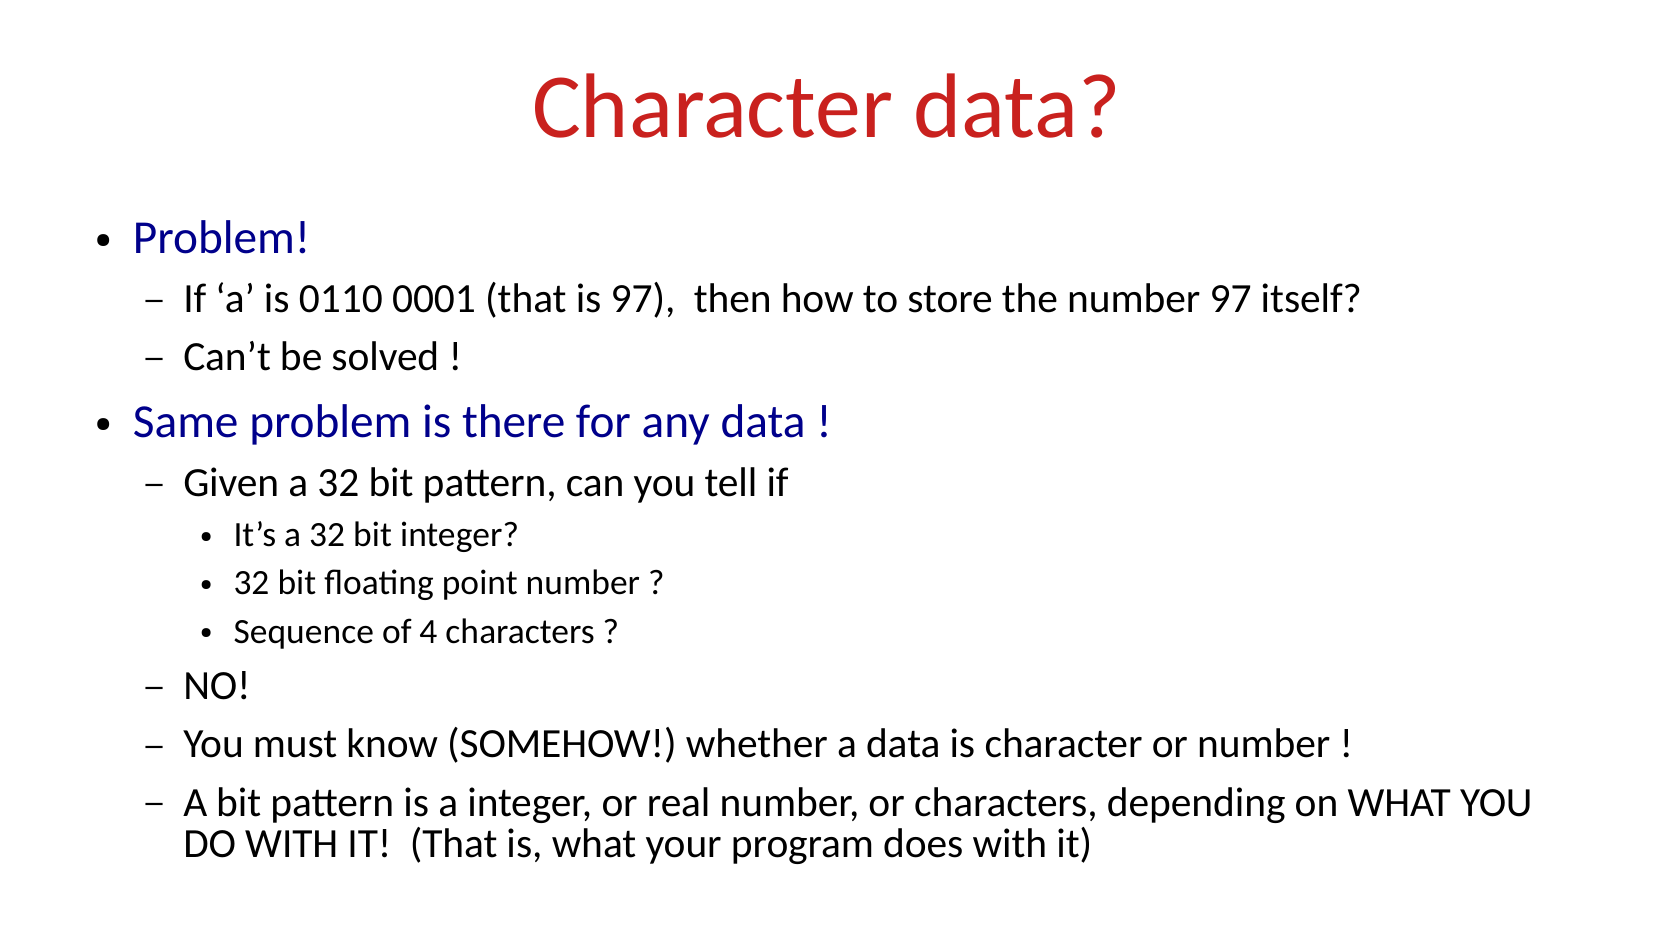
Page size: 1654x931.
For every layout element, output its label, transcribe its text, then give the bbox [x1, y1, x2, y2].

title Character data? [82, 37, 1571, 193]
list Problem! If ‘a’ is 0110 0001 (that is 97), then how to store the number 97 itself? Can’t be solved ! Same problem is there for any data ! Given a 32 bit pattern, can you tell if It’s a 32 bit integer? 32 bit floating point number ? Sequence of 4 characters ? NO! You must know (SOMEHOW!) whether a data is character or number ! A bit pattern is a integer, or real number, or characters, depending on WHAT YOU DO WITH IT! (That is, what your program does with it) [82, 217, 1595, 875]
